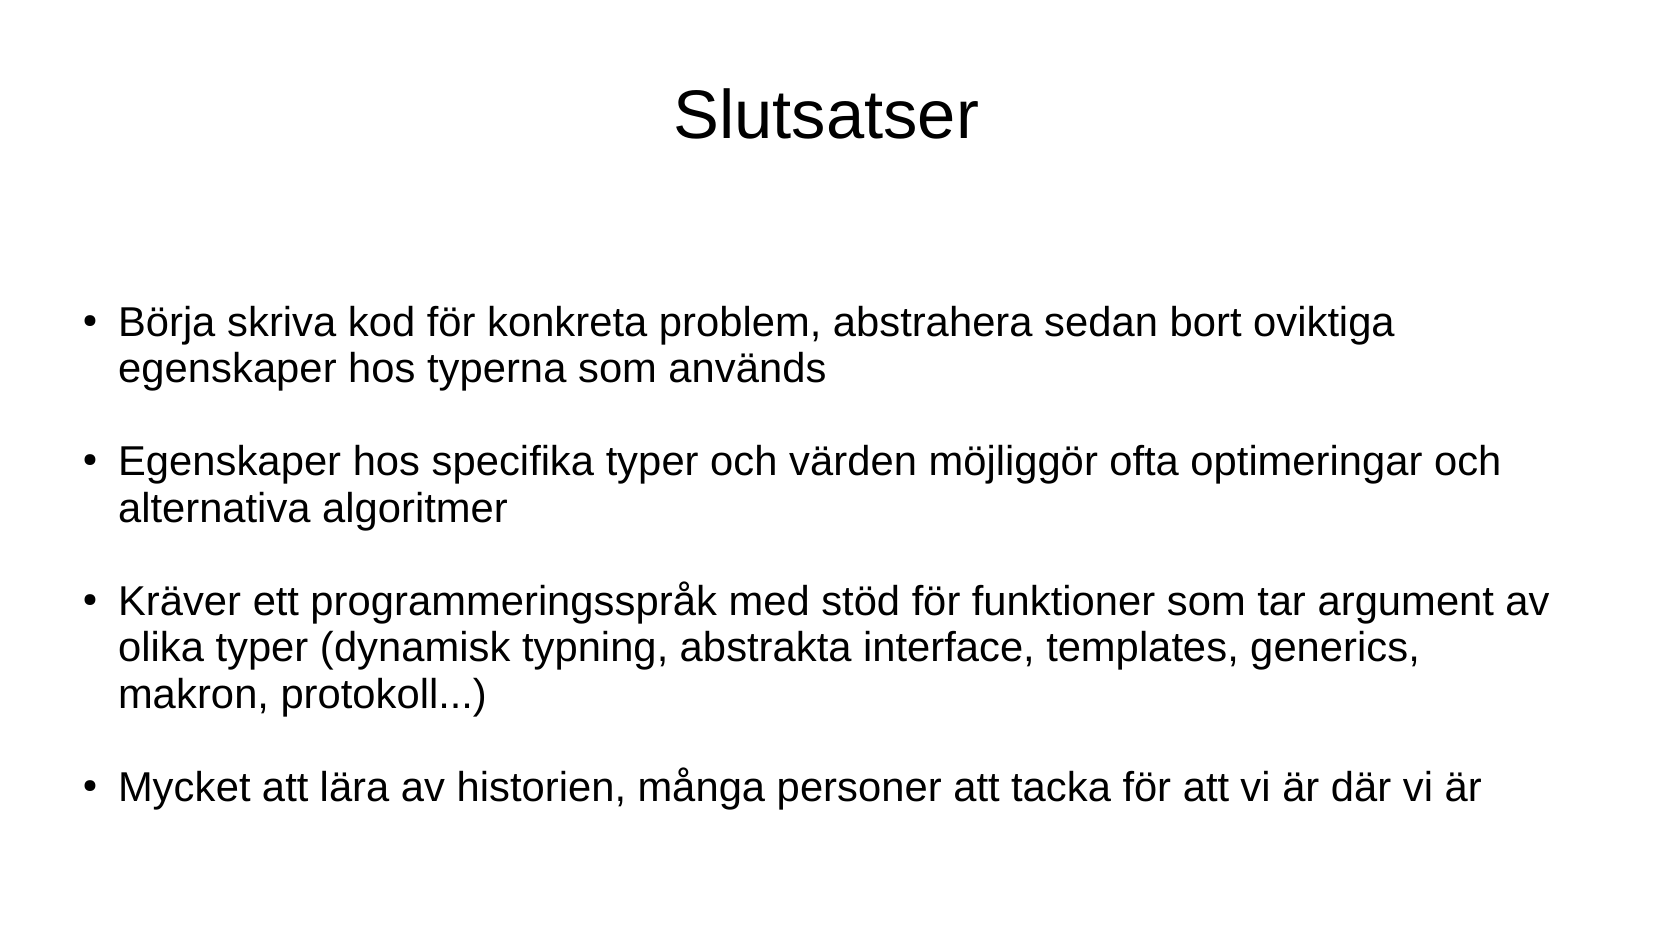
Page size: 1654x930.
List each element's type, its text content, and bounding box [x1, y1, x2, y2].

text_box Börja skriva kod för konkreta problem, abstrahera sedan bort oviktiga egenskaper hos typerna som används Egenskaper hos specifika typer och värden möjliggör ofta optimeringar och alternativa algoritmer Kräver ett programmeringsspråk med stöd för funktioner som tar argument av olika typer (dynamisk typning, abstrakta interface, templates, generics, makron, protokoll...) Mycket att lära av historien, många personer att tacka för att vi är där vi är [82, 205, 1571, 857]
title Slutsatser [82, 36, 1571, 193]
